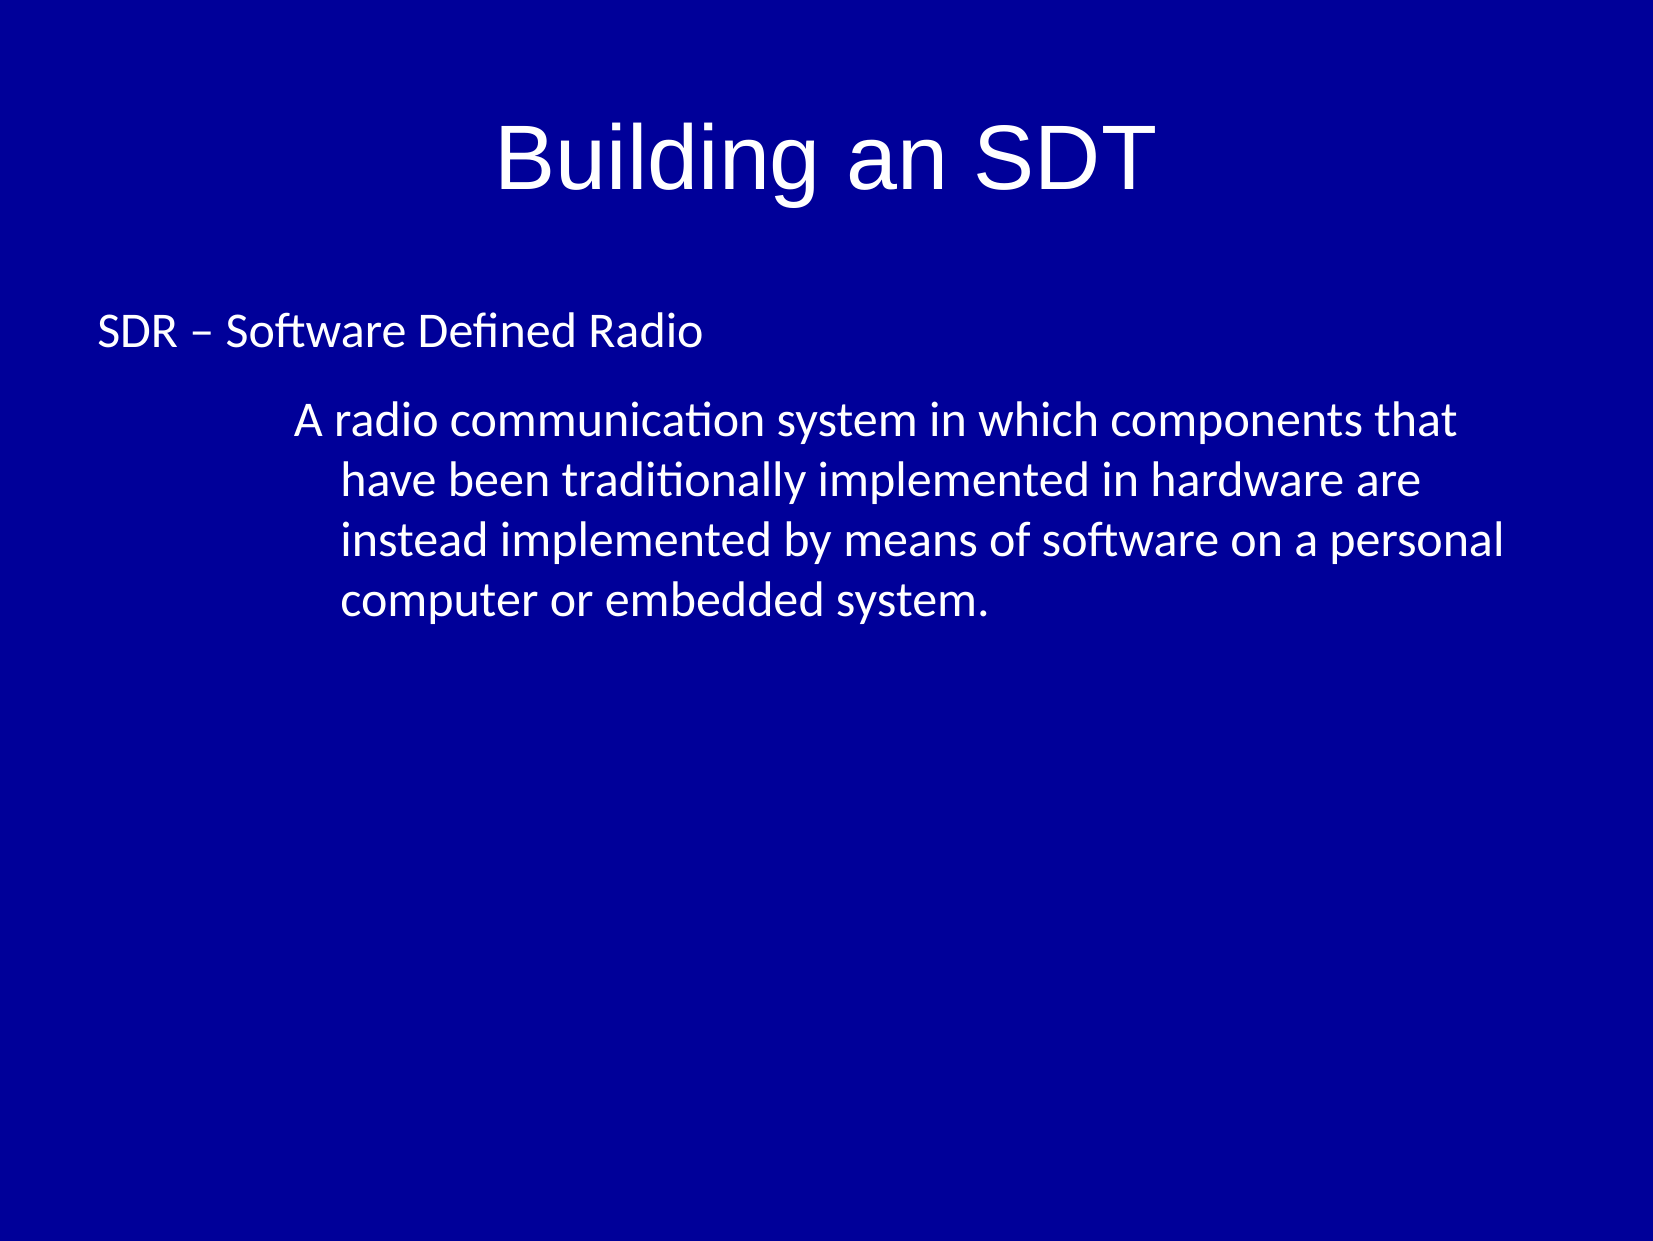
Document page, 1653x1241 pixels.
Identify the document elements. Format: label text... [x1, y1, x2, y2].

text_box SDR – Software Defined Radio A radio communication system in which components that have been traditionally implemented in hardware are instead implemented by means of software on a personal computer or embedded system. [82, 290, 1571, 1109]
text_box Building an SDT [82, 49, 1571, 257]
